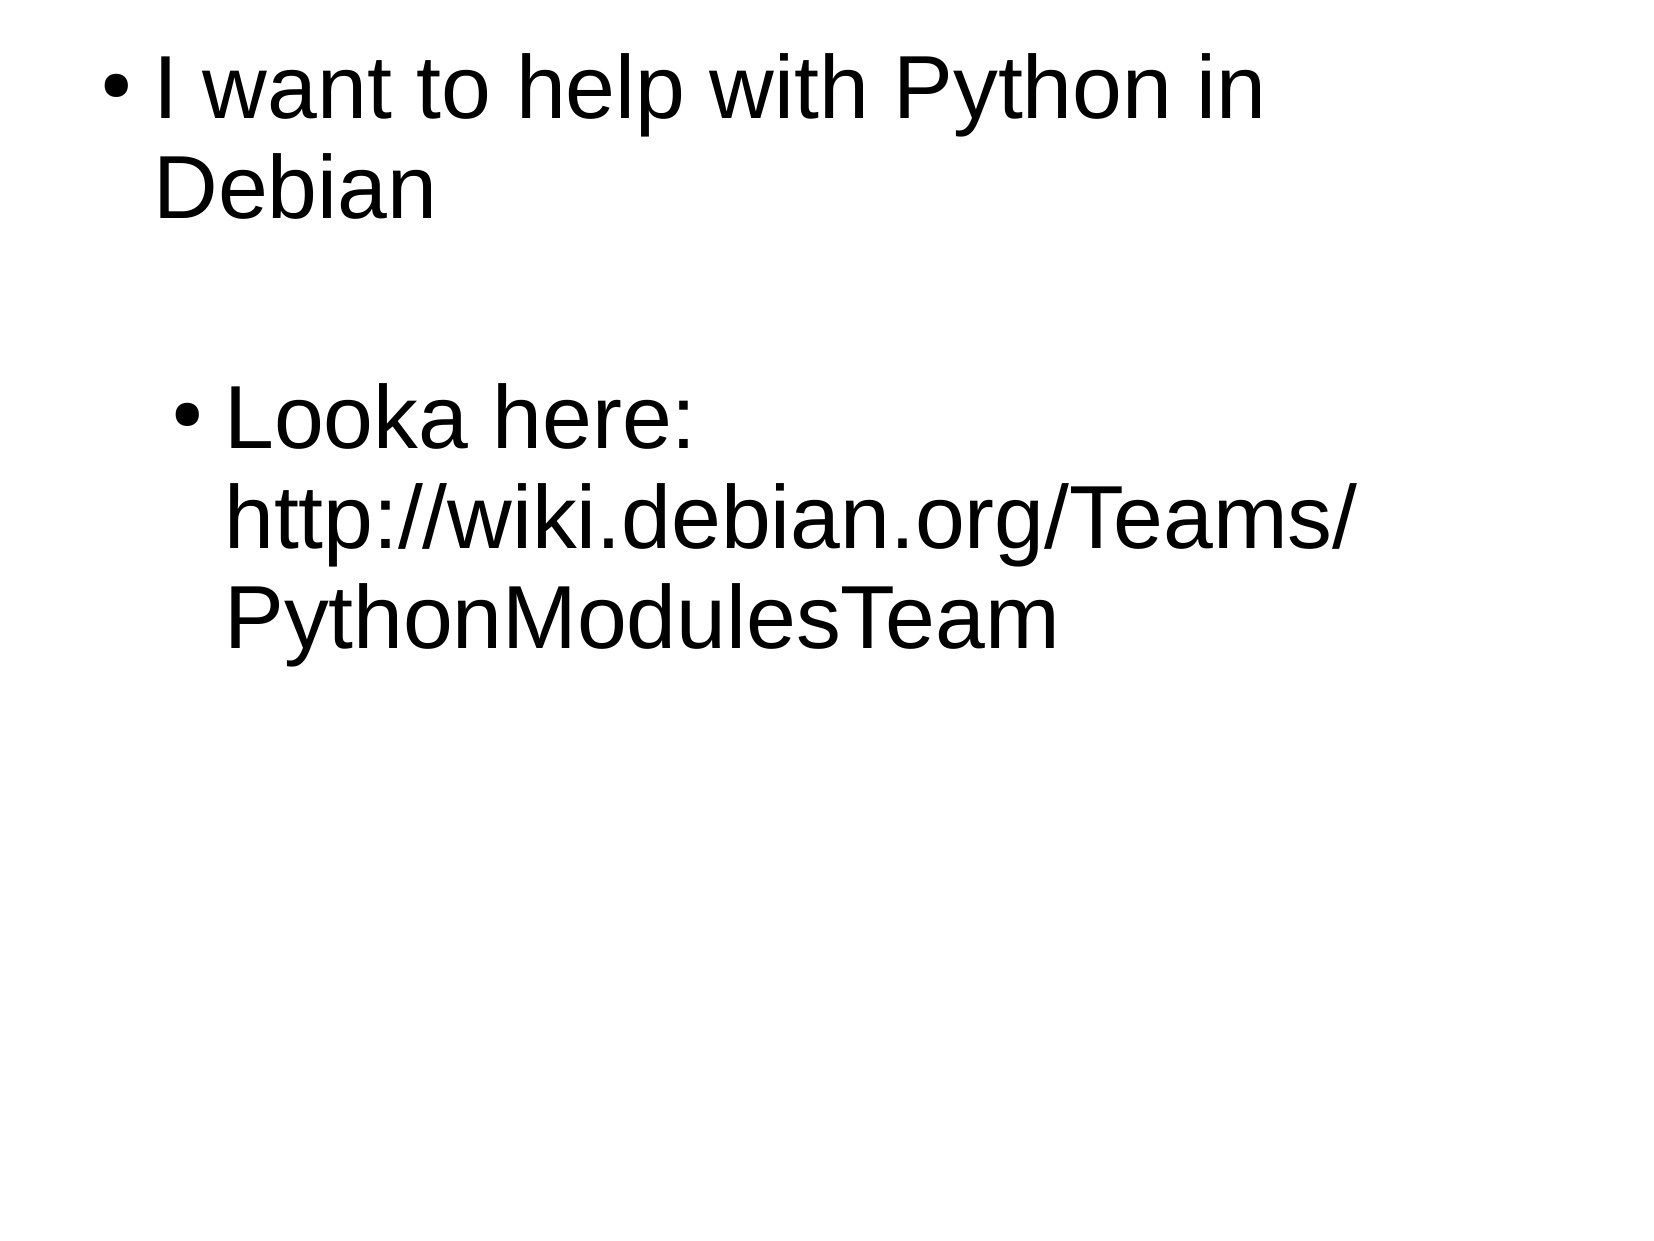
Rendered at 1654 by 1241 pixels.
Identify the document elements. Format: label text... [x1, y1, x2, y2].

list I want to help with Python in Debian Looka here: http://wiki.debian.org/Teams/ PythonModulesTeam [82, 37, 1571, 1109]
